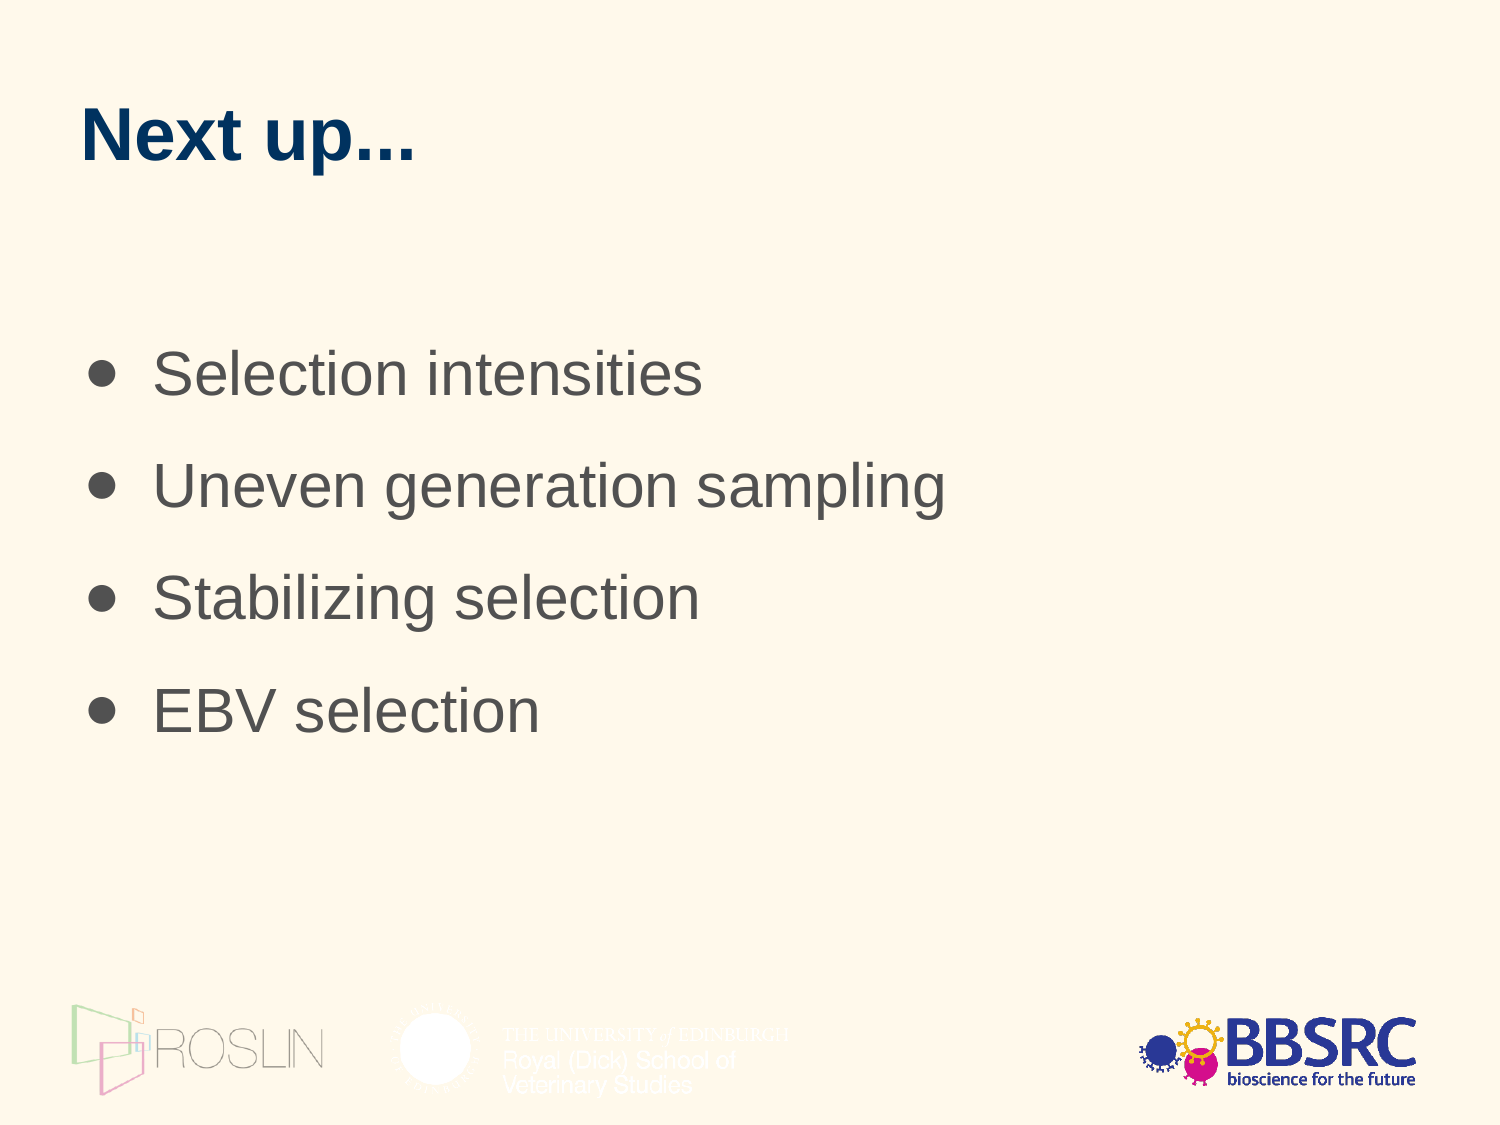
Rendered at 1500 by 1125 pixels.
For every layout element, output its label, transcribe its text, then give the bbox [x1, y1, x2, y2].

picture [64, 975, 336, 1118]
title Next up... [64, 78, 1426, 185]
list Selection intensities Uneven generation sampling Stabilizing selection EBV selection [62, 287, 1425, 975]
picture [1137, 1014, 1416, 1092]
